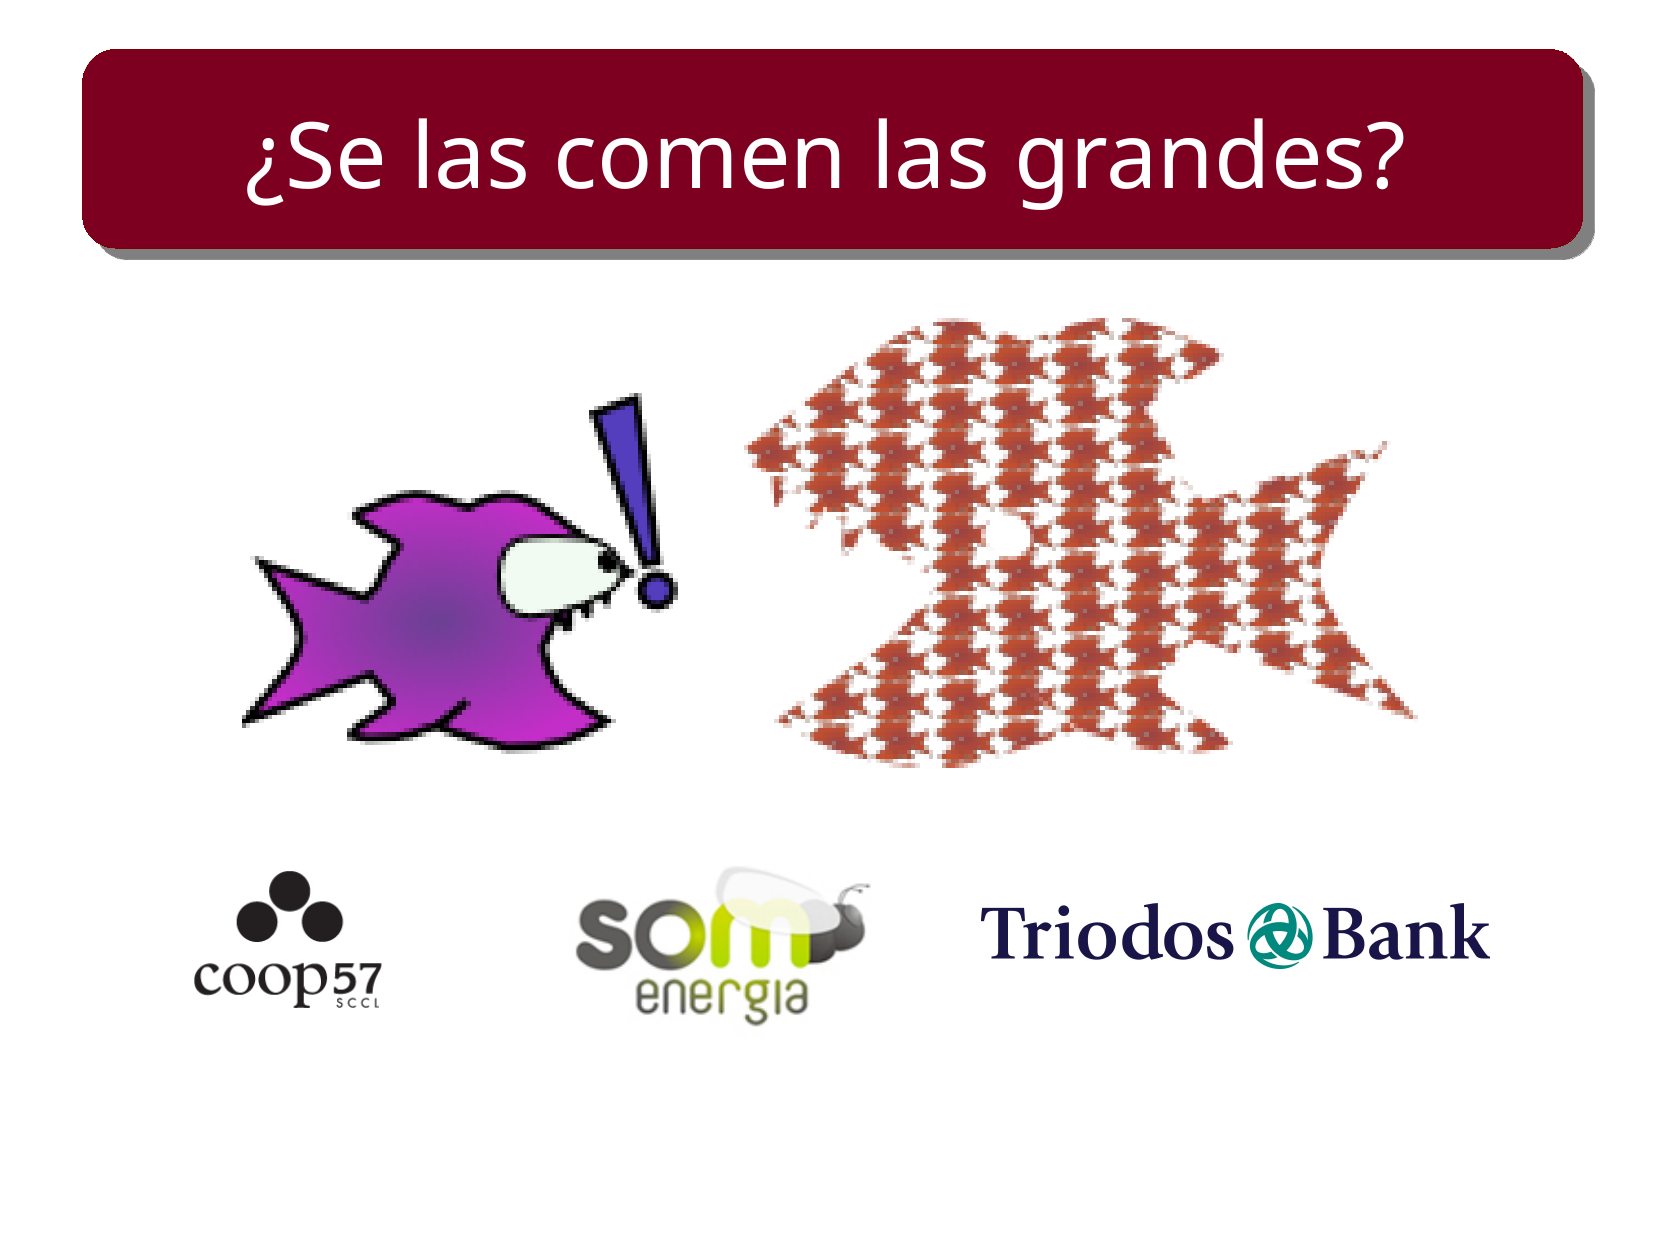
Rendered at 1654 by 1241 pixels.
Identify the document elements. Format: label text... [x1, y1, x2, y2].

picture [187, 864, 390, 1016]
picture [981, 903, 1490, 969]
picture [519, 838, 971, 1063]
picture [242, 318, 1418, 768]
title ¿Se las comen las grandes? [82, 49, 1571, 257]
